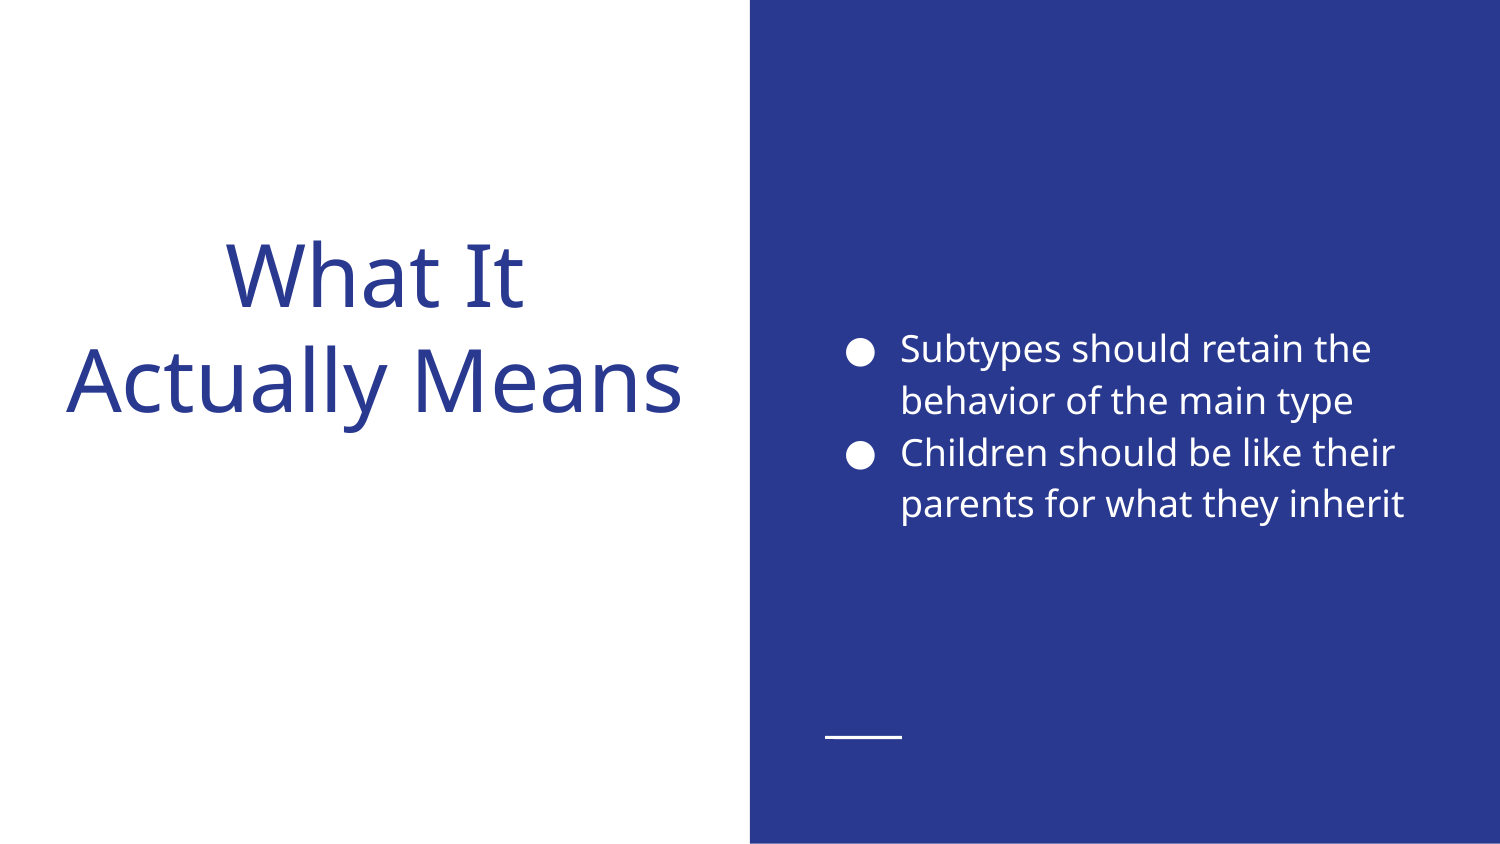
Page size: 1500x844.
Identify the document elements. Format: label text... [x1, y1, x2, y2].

list Subtypes should retain the behavior of the main type Children should be like their parents for what they inherit [810, 118, 1440, 725]
title What It Actually Means [43, 188, 708, 446]
